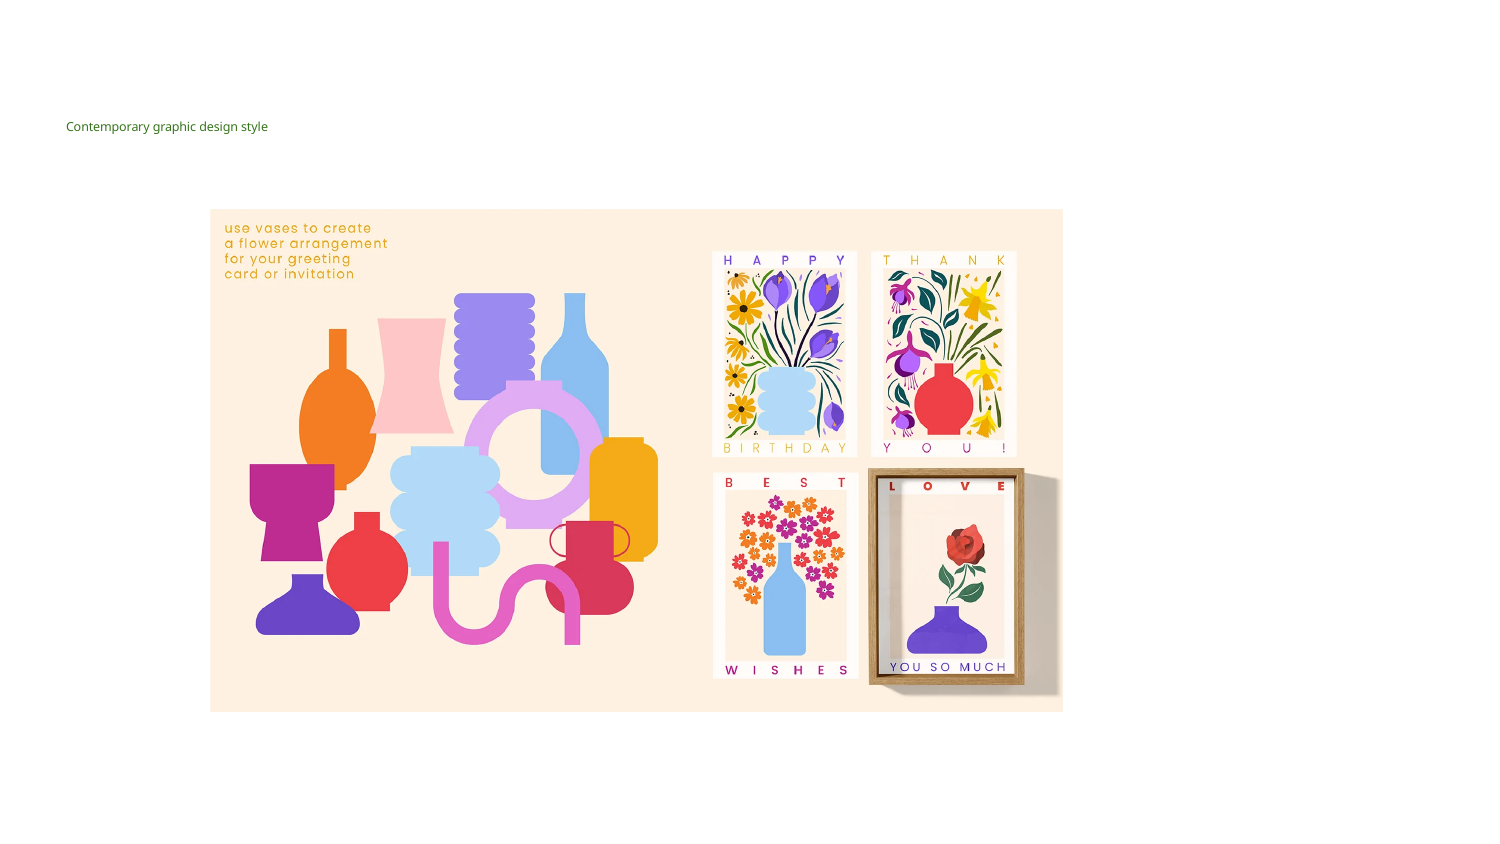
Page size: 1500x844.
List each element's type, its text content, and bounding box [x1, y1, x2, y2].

picture [210, 209, 1063, 712]
title Contemporary graphic design style [51, 72, 1449, 167]
